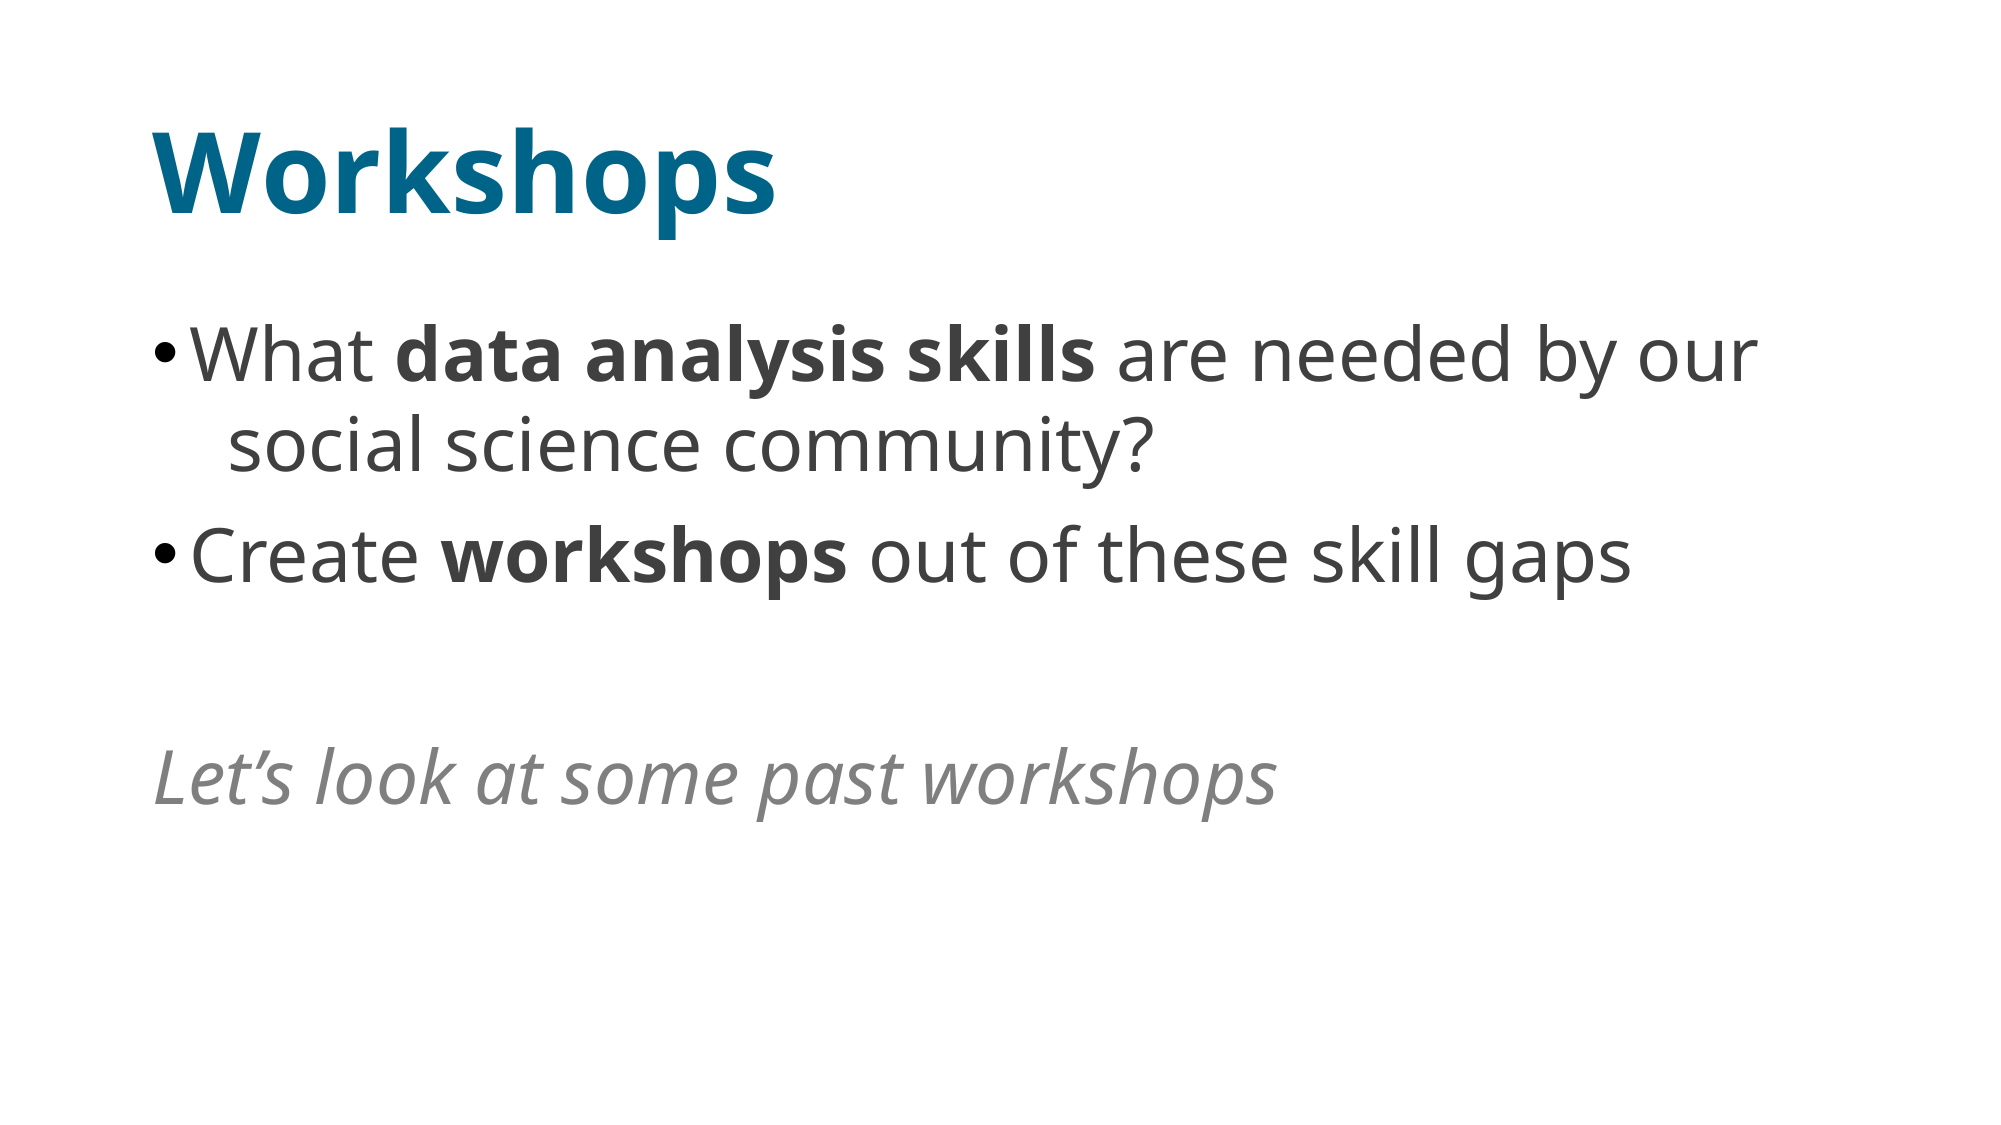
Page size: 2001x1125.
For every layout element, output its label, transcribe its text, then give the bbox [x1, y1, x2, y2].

title Workshops [137, 59, 1863, 278]
list What data analysis skills are needed by our social science community? Create workshops out of these skill gaps Let’s look at some past workshops [137, 299, 1863, 1066]
